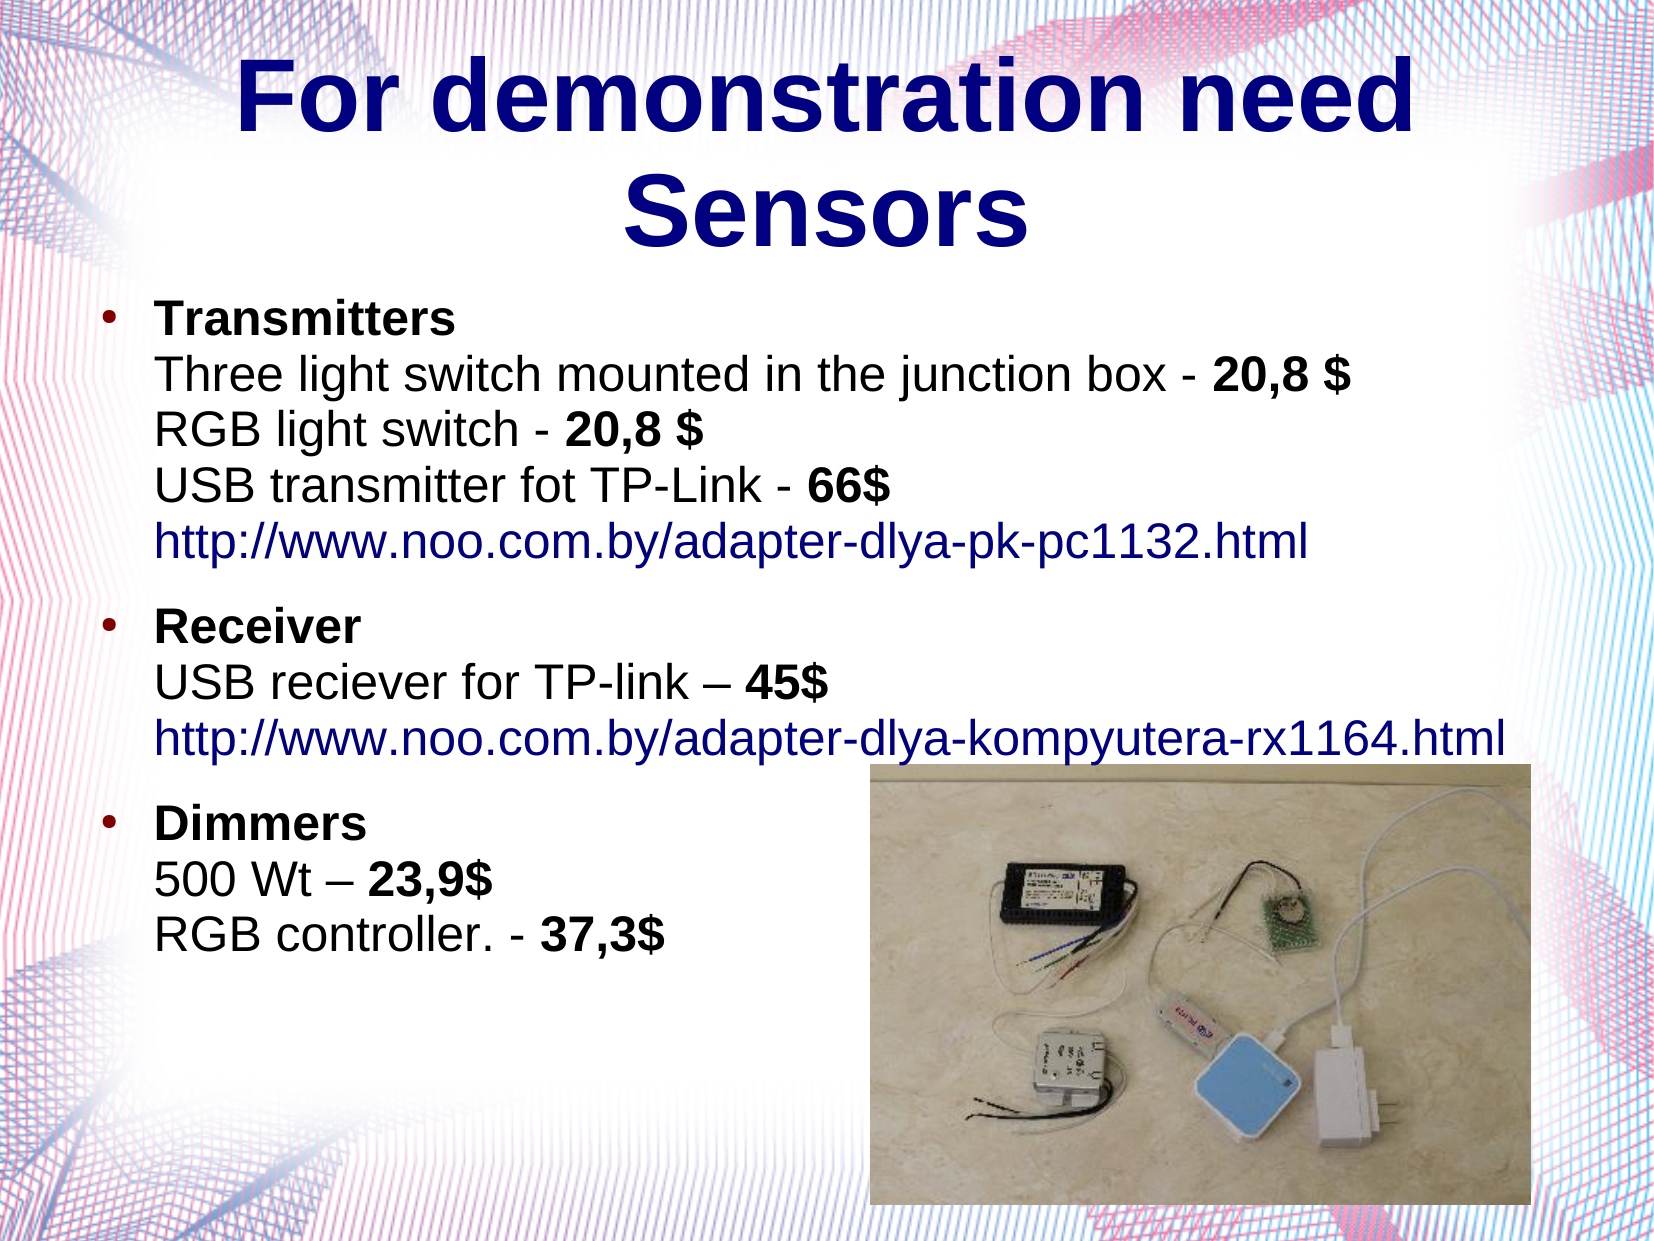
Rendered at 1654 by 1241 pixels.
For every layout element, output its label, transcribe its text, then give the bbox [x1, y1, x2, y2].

picture [0, 0, 1654, 1241]
title For demonstration need Sensors [82, 37, 1571, 269]
list Transmitters Three light switch mounted in the junction box - 20,8 $ RGB light switch - 20,8 $ USB transmitter fot TP-Link - 66$ http://www.noo.com.by/adapter-dlya-pk-pc1132.html Receiver USB reciever for TP-link – 45$ http://www.noo.com.by/adapter-dlya-kompyutera-rx1164.html Dimmers 500 Wt – 23,9$ RGB controller. - 37,3$ [82, 290, 1571, 1010]
